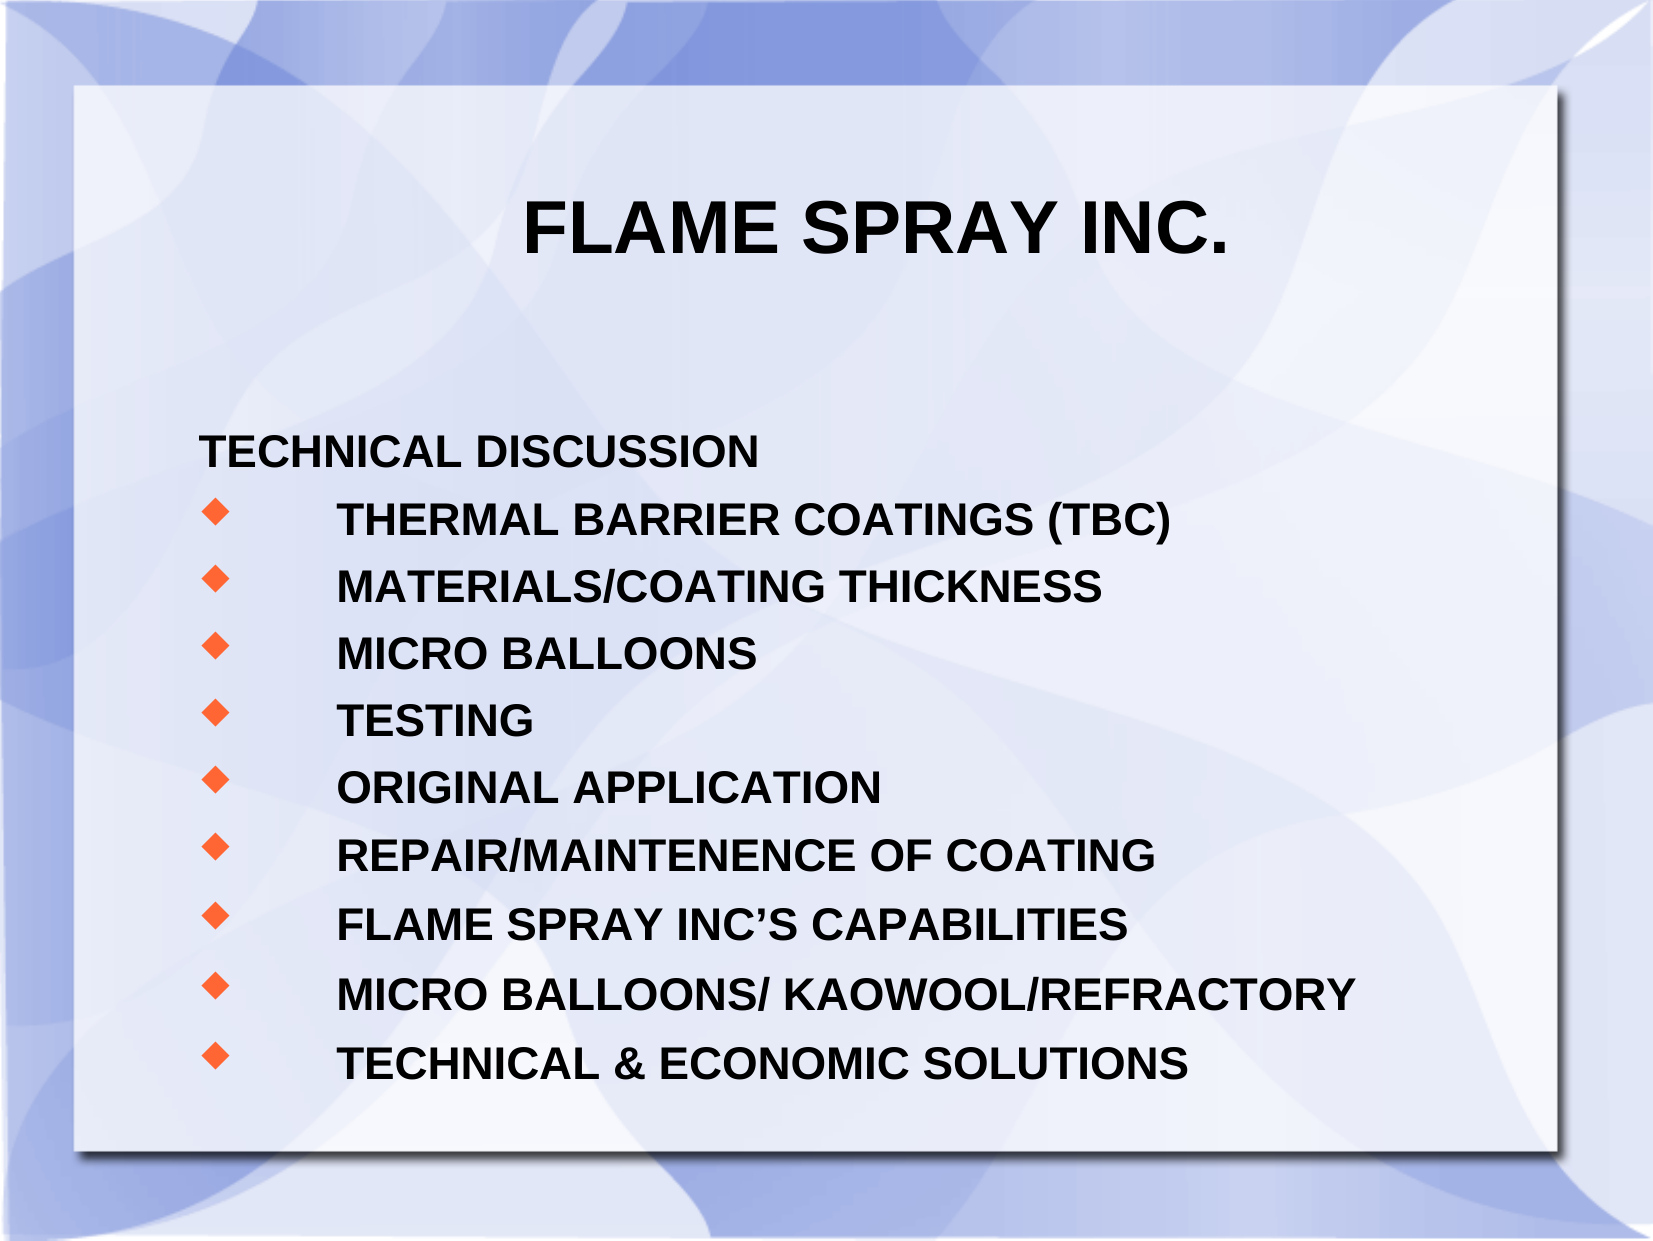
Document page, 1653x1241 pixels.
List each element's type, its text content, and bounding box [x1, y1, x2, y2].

title FLAME SPRAY INC. [231, 112, 1544, 328]
list TECHNICAL DISCUSSION THERMAL BARRIER COATINGS (TBC)‏ MATERIALS/COATING THICKNESS MICRO BALLOONS TESTING ORIGINAL APPLICATION REPAIR/MAINTENENCE OF COATING FLAME SPRAY INC’S CAPABILITIES MICRO BALLOONS/ KAOWOOL/REFRACTORY TECHNICAL & ECONOMIC SOLUTIONS [178, 327, 1531, 1127]
picture [0, 0, 1653, 1241]
